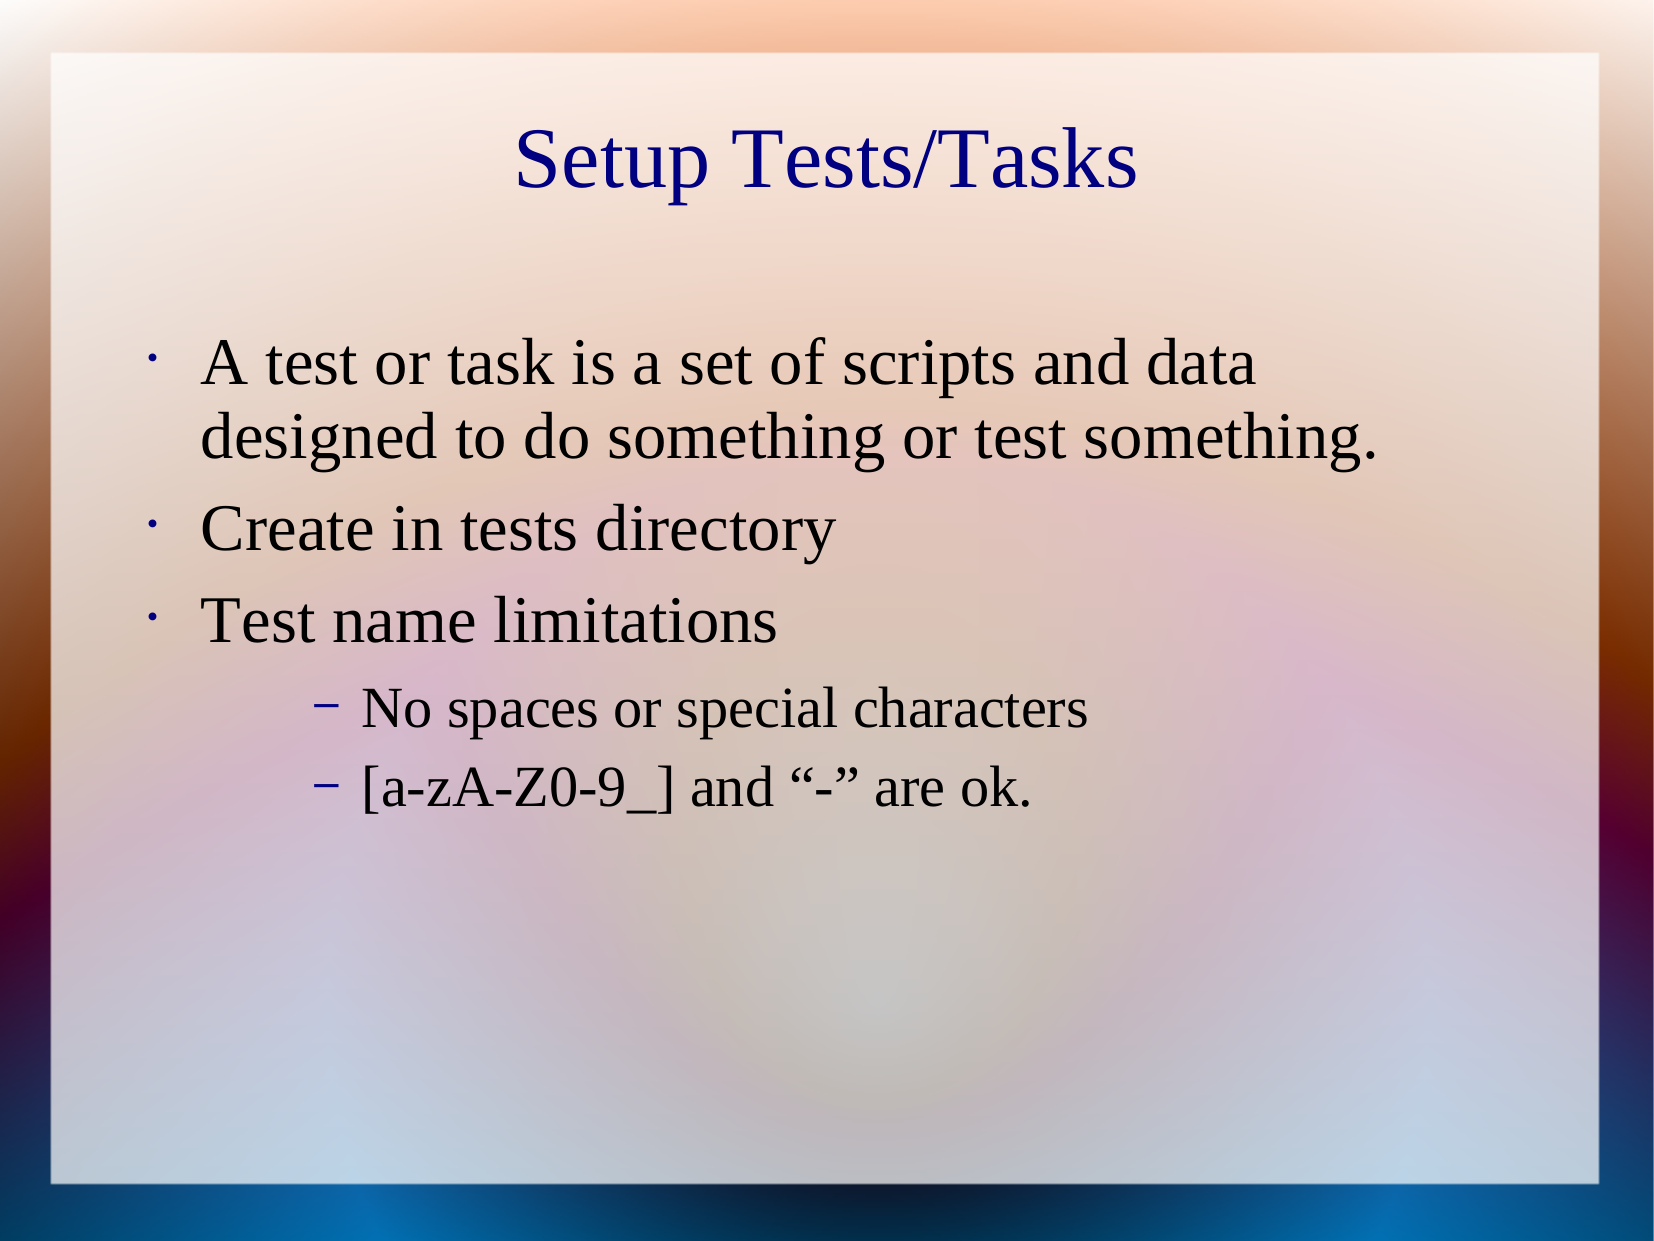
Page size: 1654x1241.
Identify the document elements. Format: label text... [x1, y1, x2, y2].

title Setup Tests/Tasks [82, 55, 1571, 263]
list A test or task is a set of scripts and data designed to do something or test something. Create in tests directory Test name limitations No spaces or special characters [a-zA-Z0-9_] and “-” are ok. [129, 324, 1489, 1045]
picture [0, 0, 1654, 1241]
